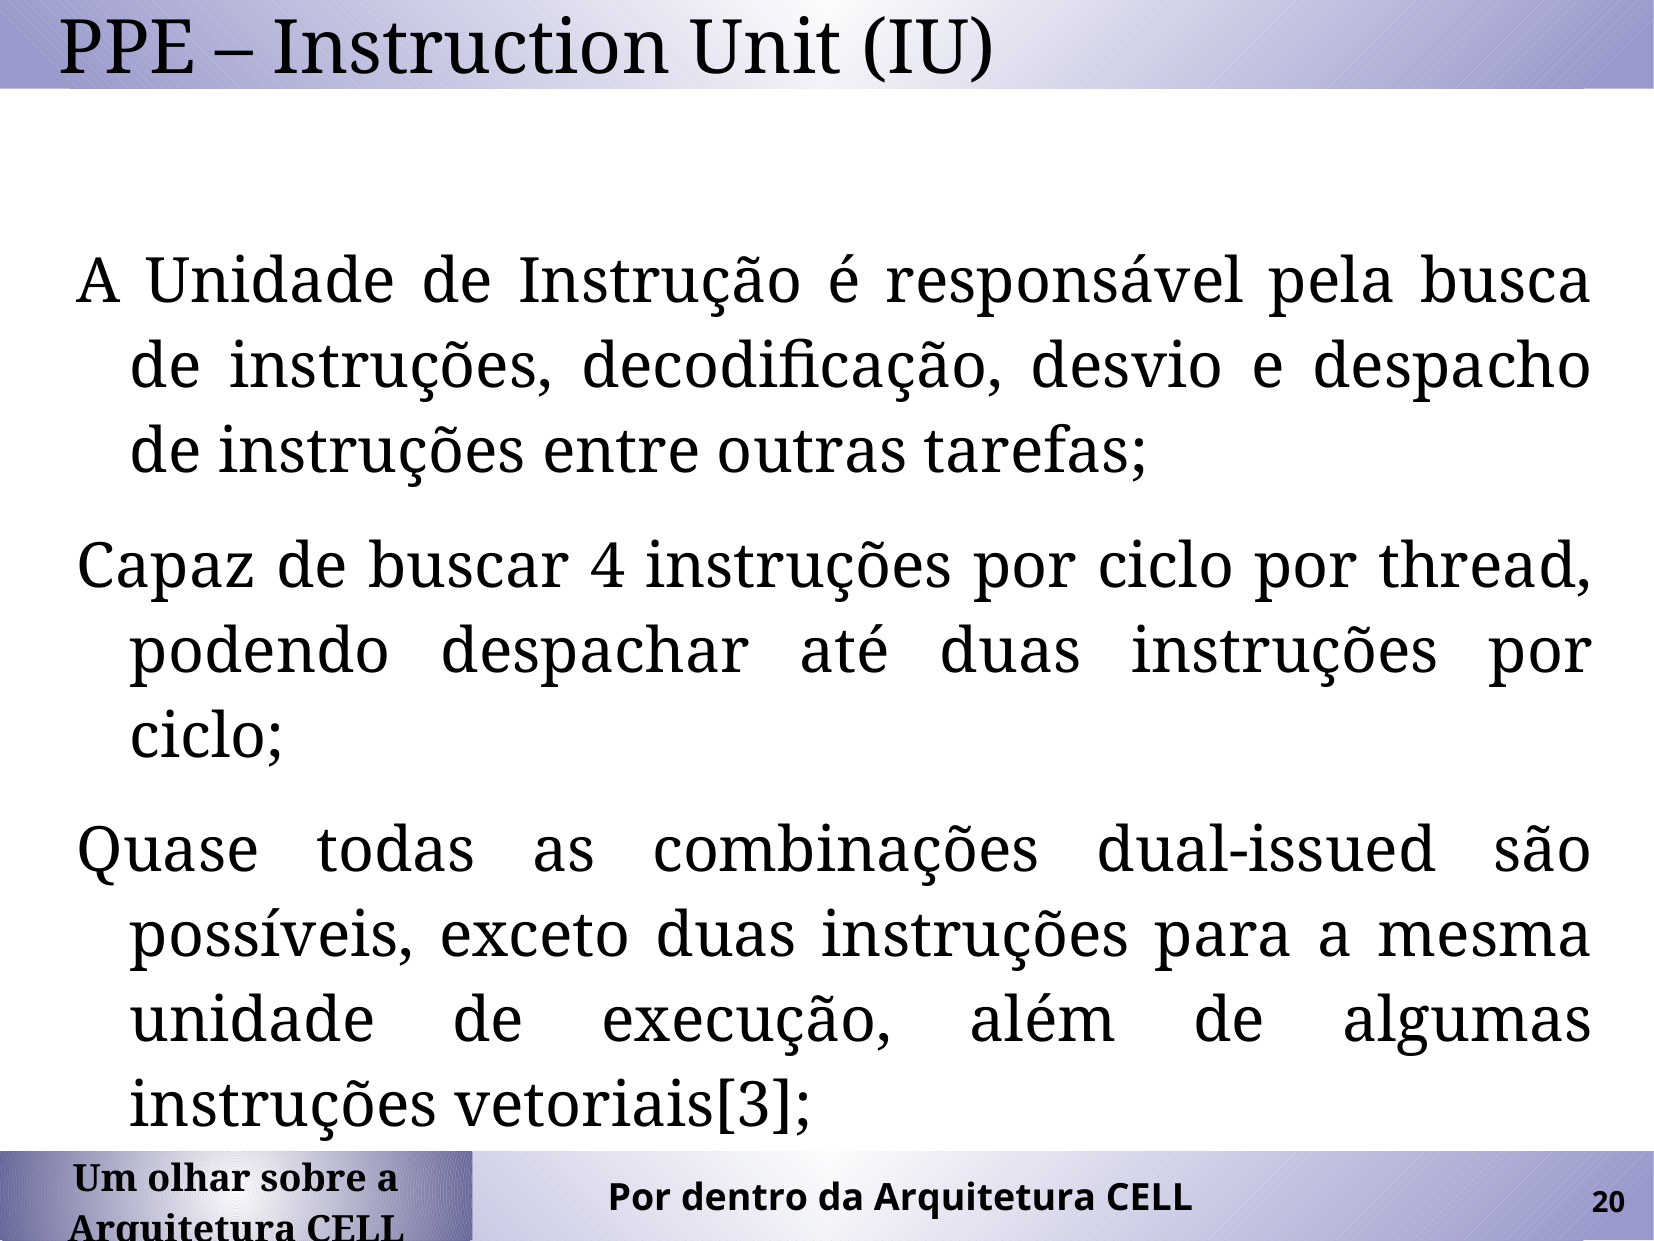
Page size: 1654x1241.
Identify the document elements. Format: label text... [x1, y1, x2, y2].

title PPE – Instruction Unit (IU) [59, 0, 1447, 89]
list A Unidade de Instrução é responsável pela busca de instruções, decodificação, desvio e despacho de instruções entre outras tarefas; Capaz de buscar 4 instruções por ciclo por thread, podendo despachar até duas instruções por ciclo; Quase todas as combinações dual-issued são possíveis, exceto duas instruções para a mesma unidade de execução, além de algumas instruções vetoriais[3]; [59, 236, 1595, 1063]
text_box Por dentro da Arquitetura CELL [501, 1151, 1300, 1241]
